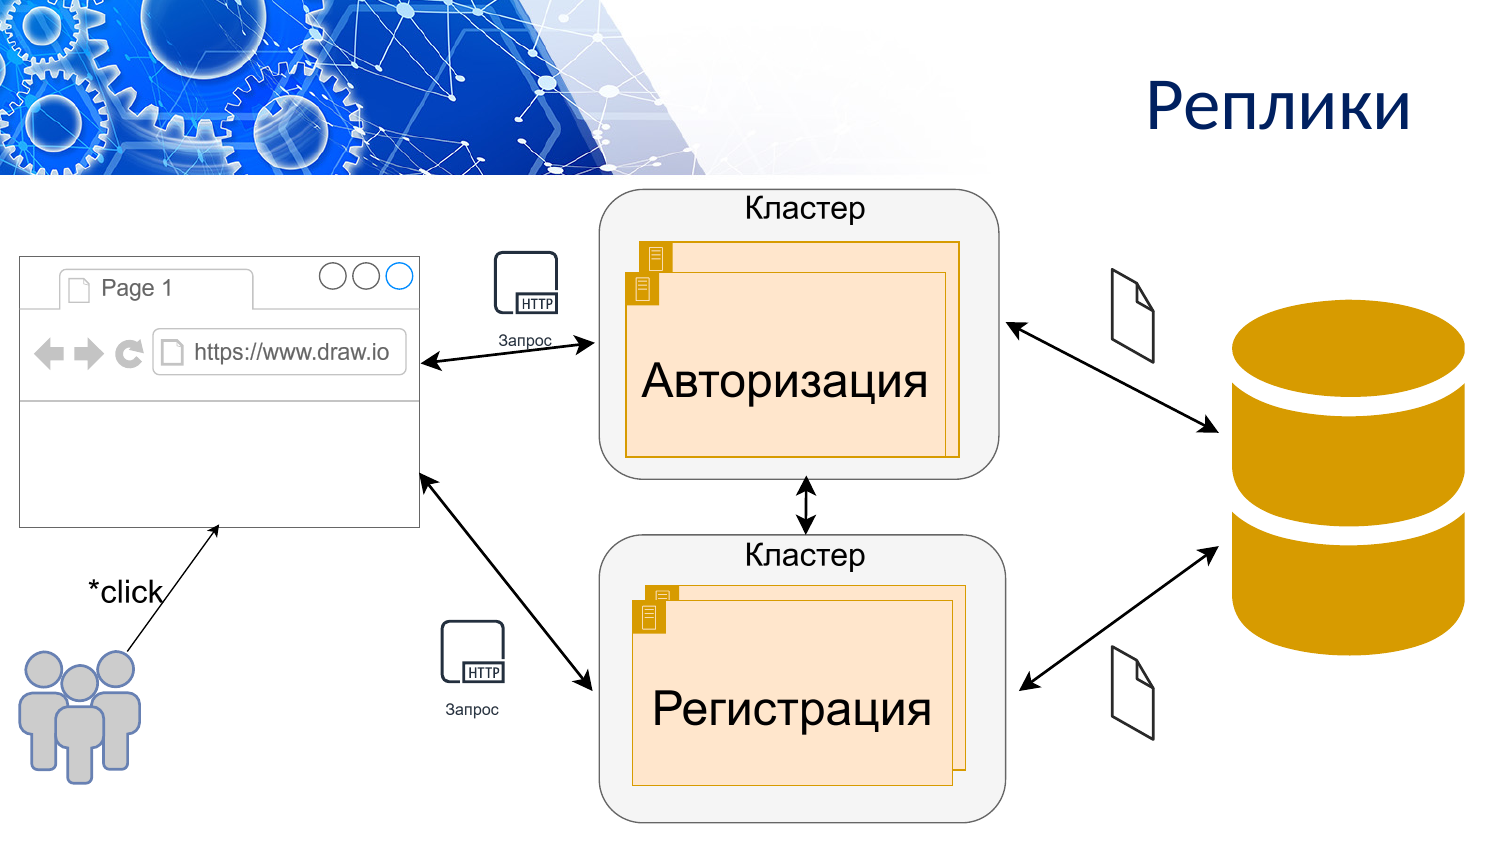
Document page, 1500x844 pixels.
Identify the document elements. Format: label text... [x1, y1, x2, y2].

picture [0, 0, 1500, 844]
title Реплики [73, 36, 1429, 162]
